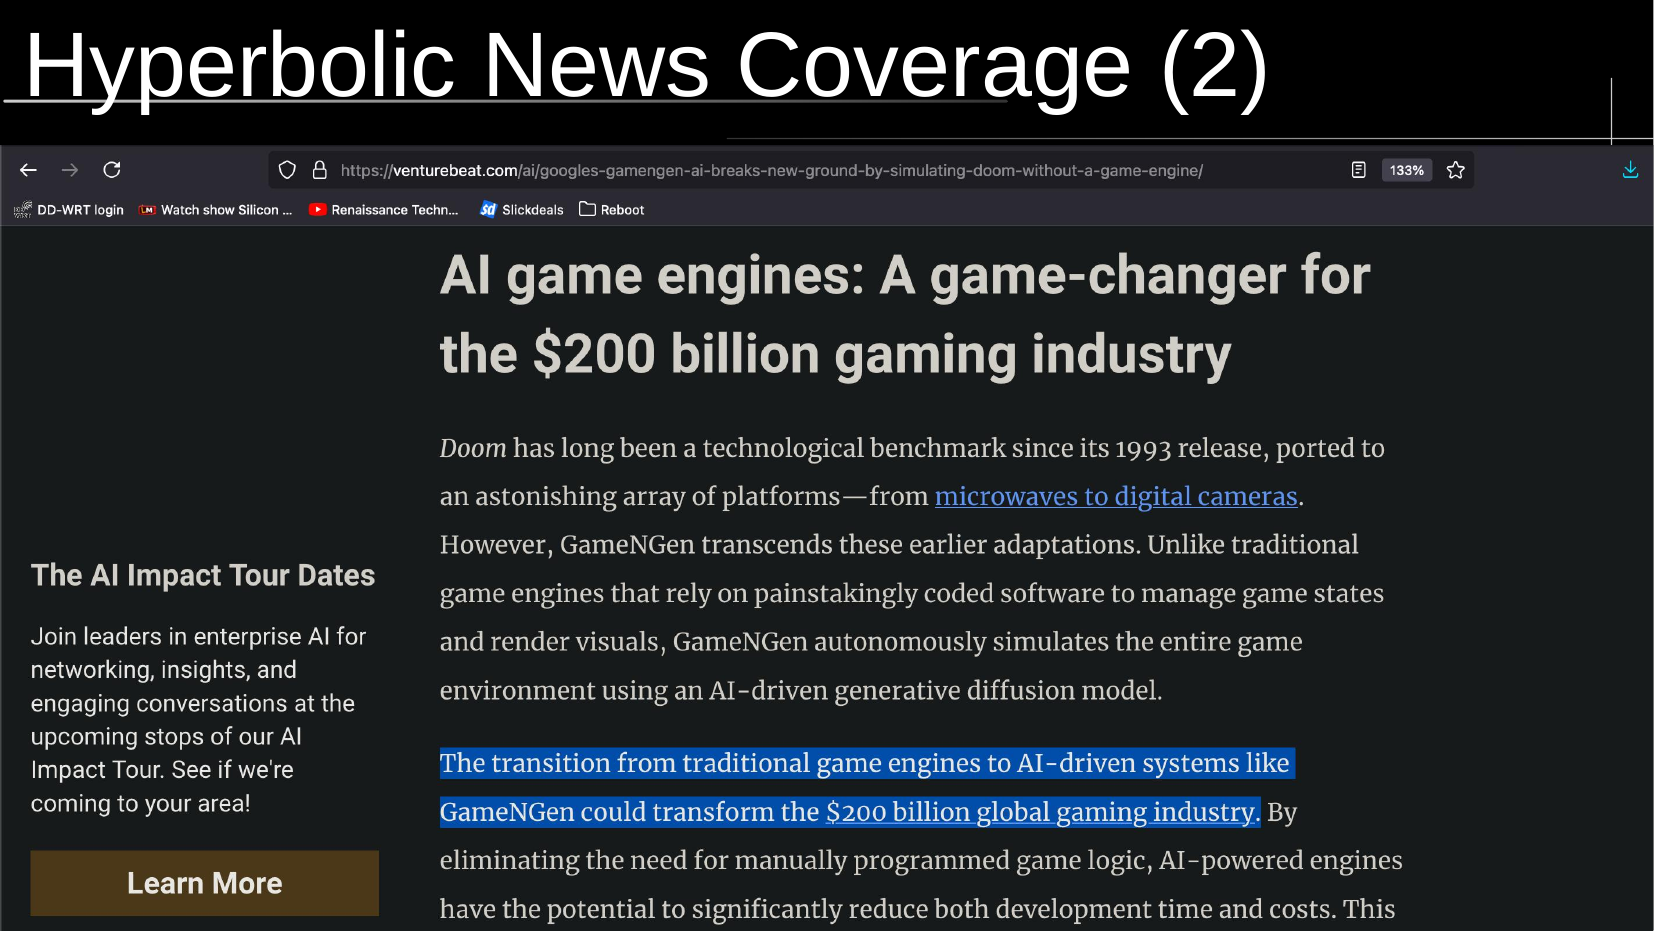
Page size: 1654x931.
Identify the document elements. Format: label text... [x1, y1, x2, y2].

title Hyperbolic News Coverage (2) [23, 11, 1589, 119]
picture [0, 145, 1654, 931]
